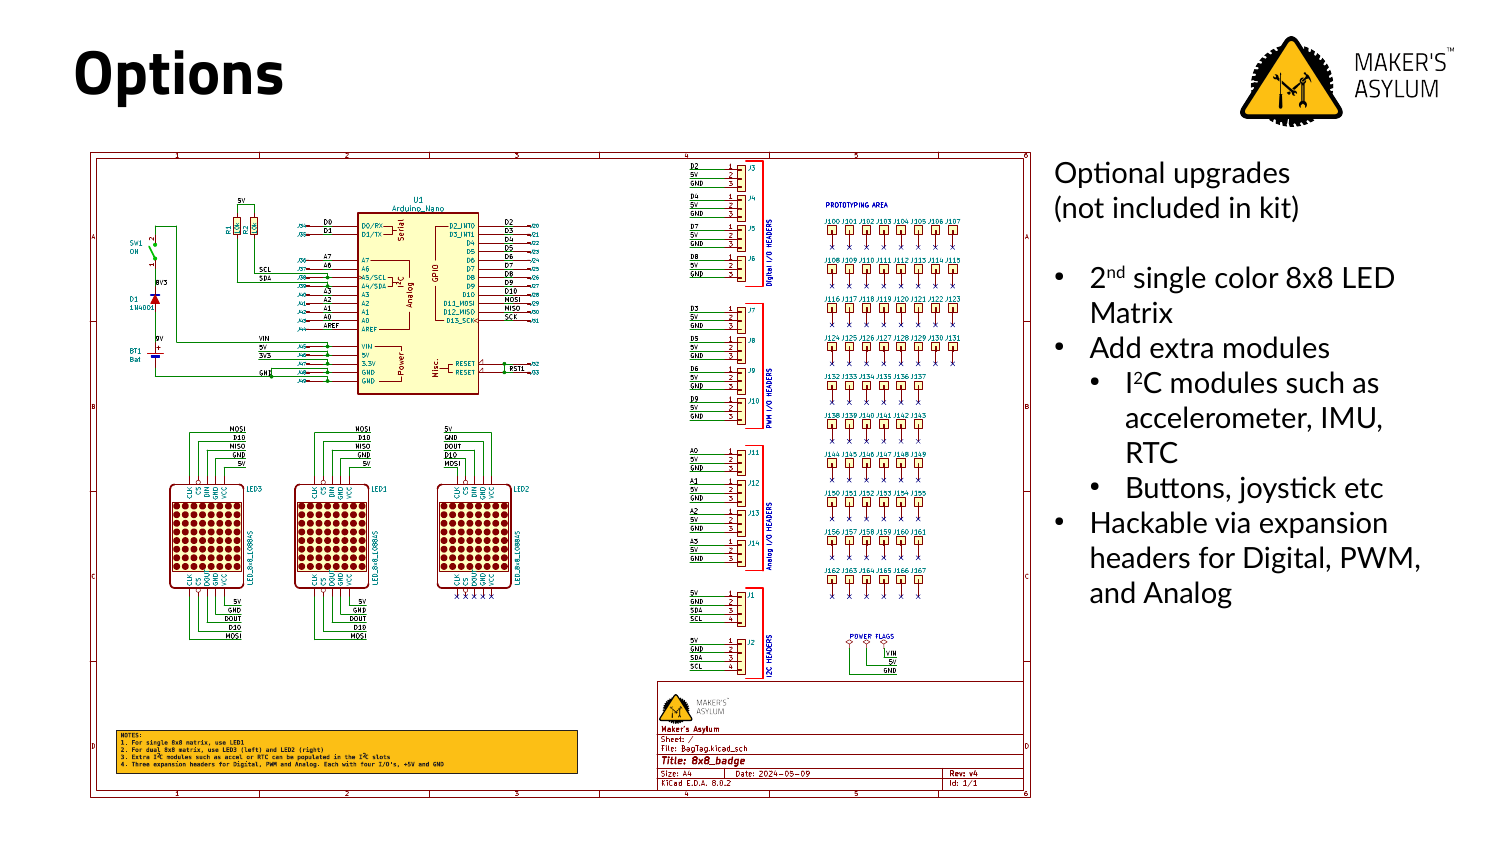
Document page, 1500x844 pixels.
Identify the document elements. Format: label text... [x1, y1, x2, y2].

text_box Optional upgrades (not included in kit) 2nd single color 8x8 LED Matrix Add extra modules I2C modules such as accelerometer, IMU, RTC Buttons, joystick etc Hackable via expansion headers for Digital, PWM, and Analog [1039, 147, 1441, 618]
text_box Options [58, 11, 822, 127]
picture [88, 147, 1033, 798]
picture [1240, 36, 1454, 128]
